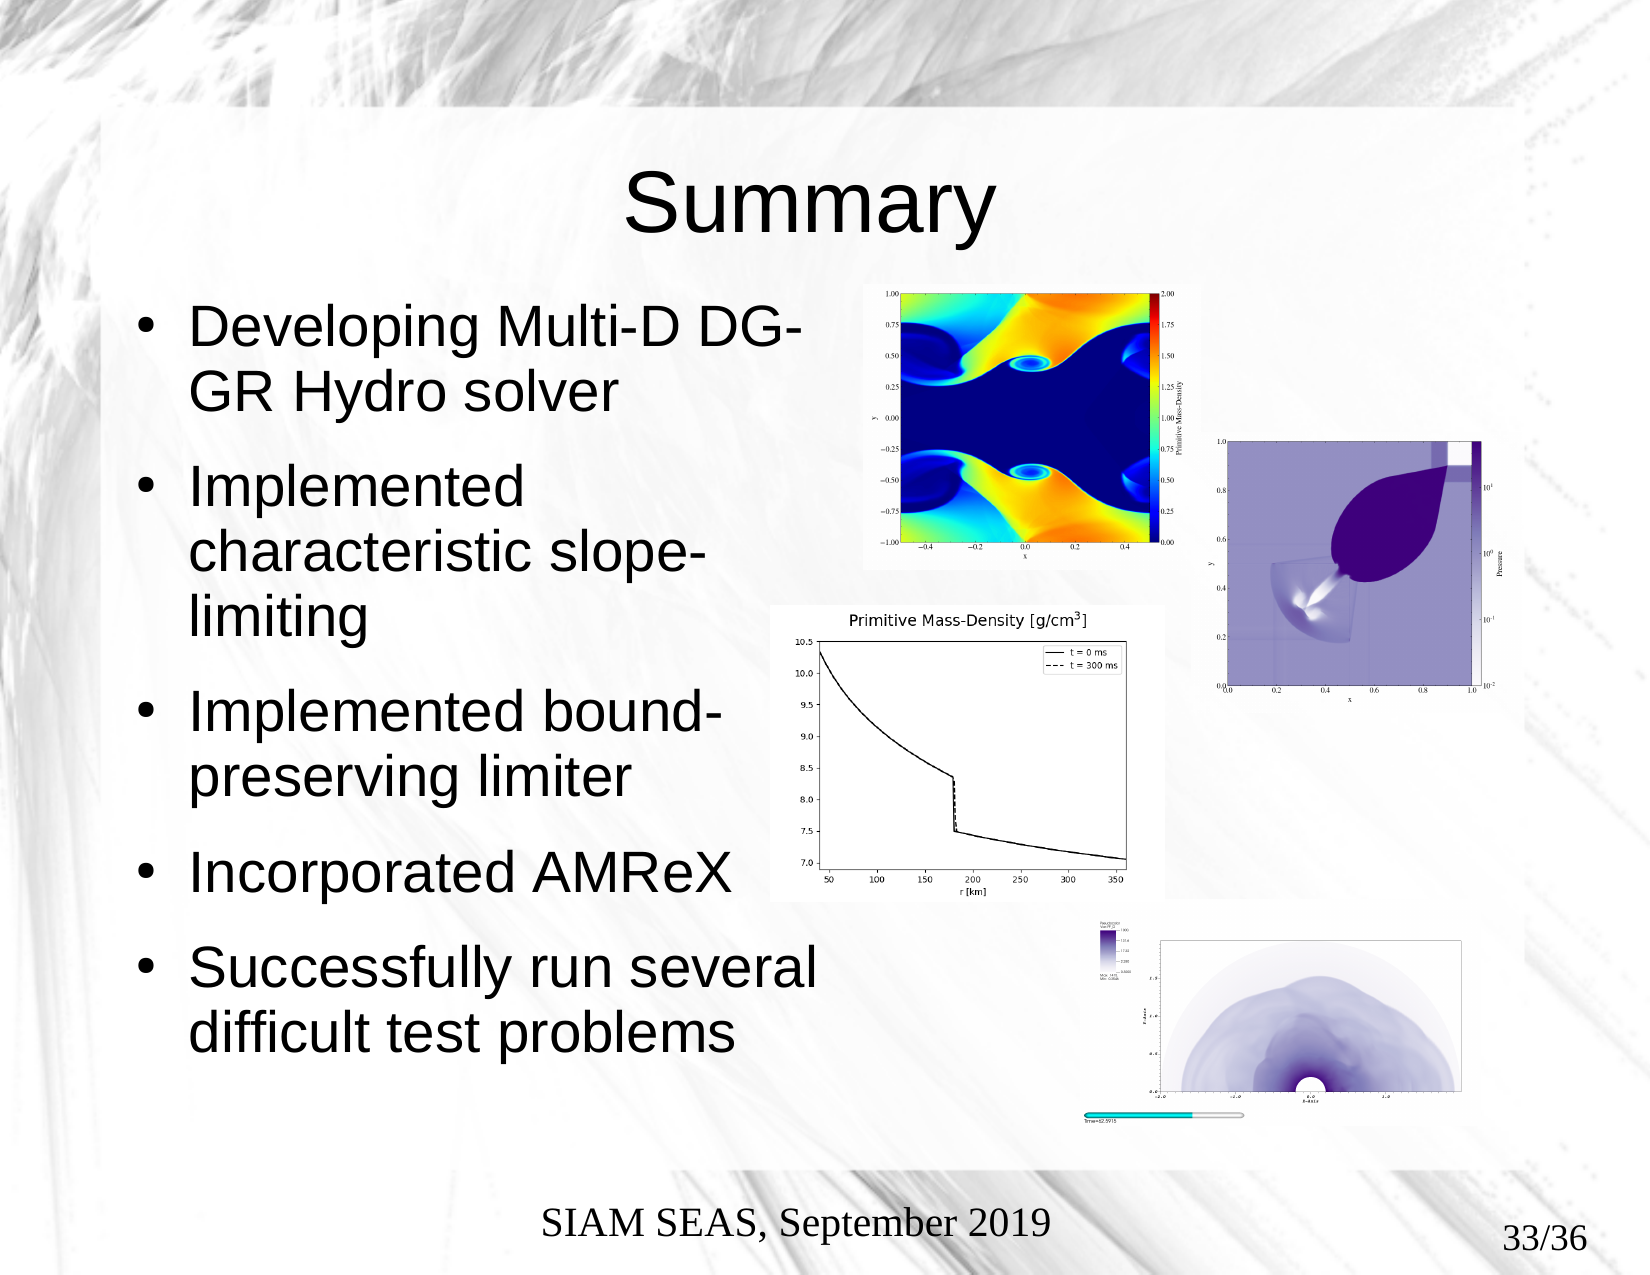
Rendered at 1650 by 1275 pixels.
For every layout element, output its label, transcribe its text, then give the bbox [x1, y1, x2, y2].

list Developing Multi-D DG-GR Hydro solver Implemented characteristic slope-limiting Implemented bound-preserving limiter Incorporated AMReX Successfully run several difficult test problems [117, 293, 826, 1150]
picture [0, 0, 1650, 1275]
title Summary [117, 115, 1503, 288]
